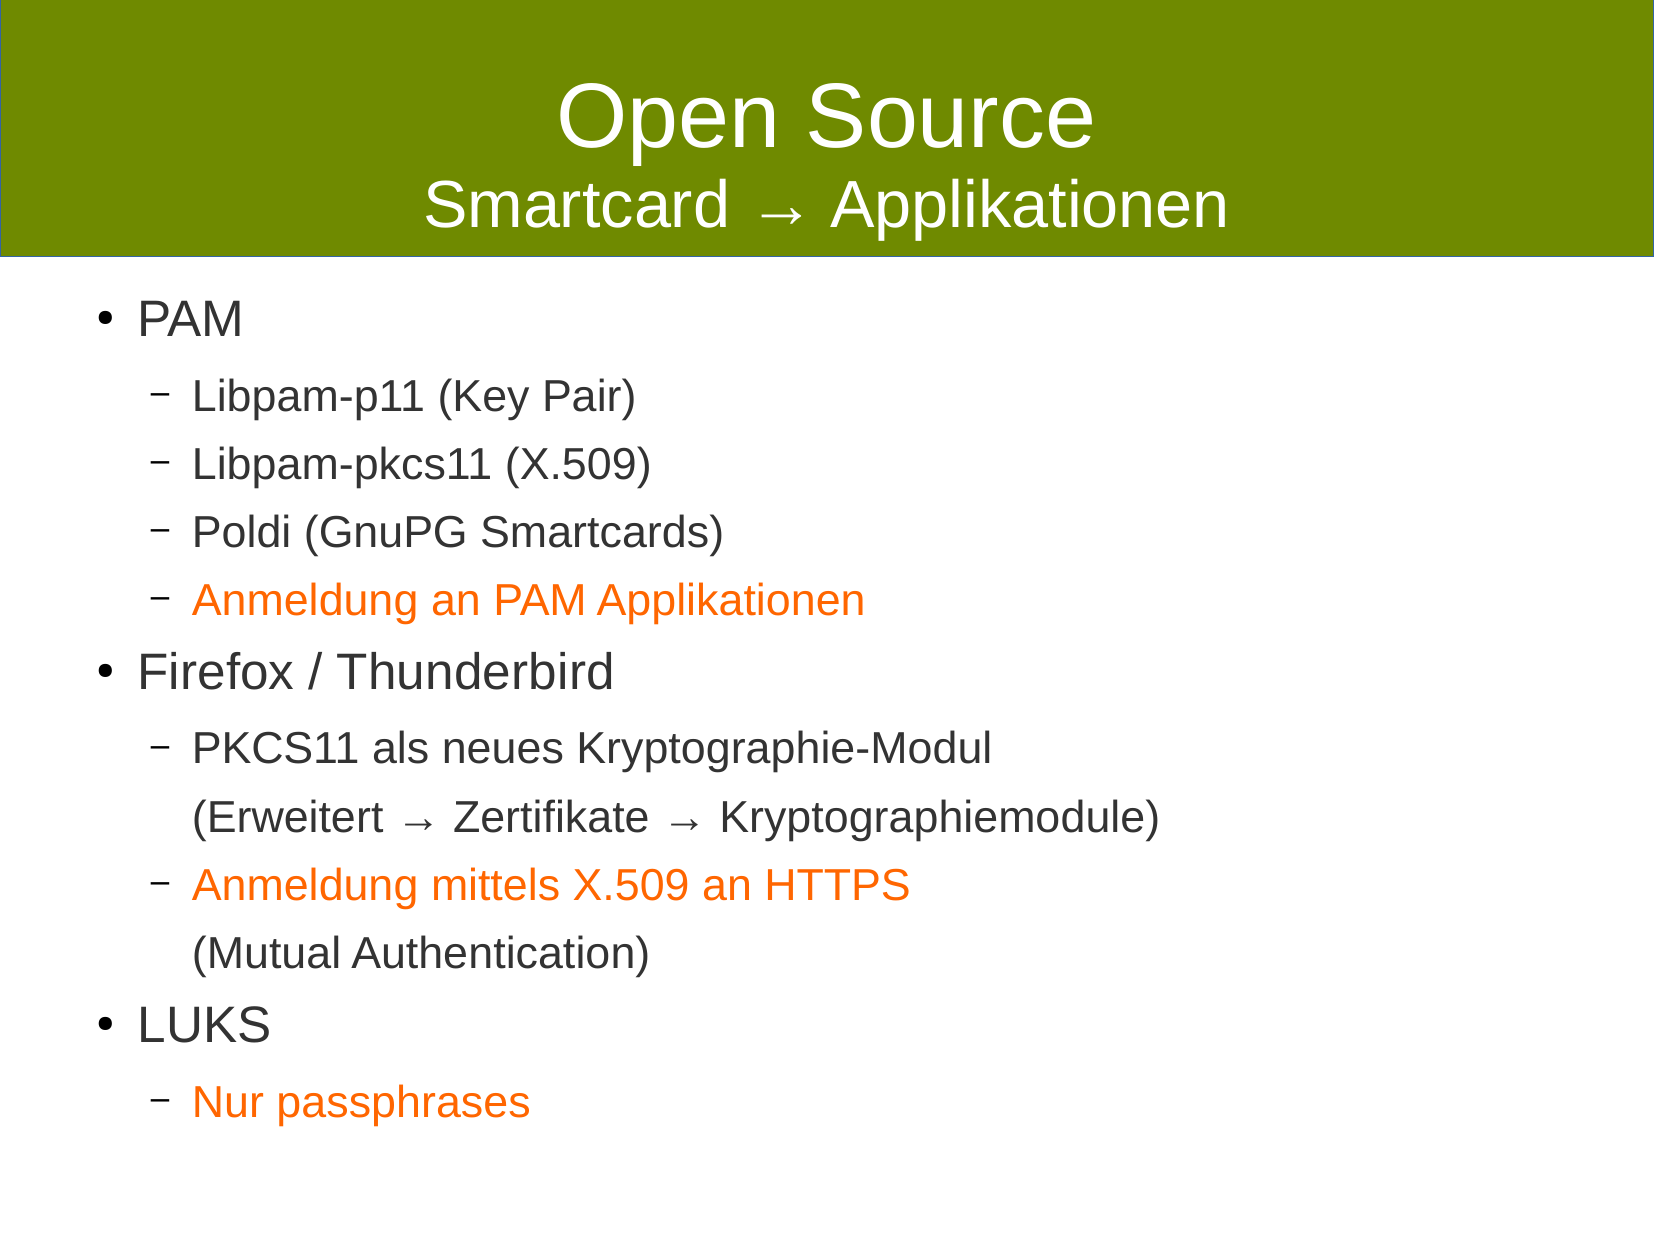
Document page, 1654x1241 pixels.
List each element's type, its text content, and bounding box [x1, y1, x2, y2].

title Open Source Smartcard → Applikationen [82, 49, 1571, 257]
list PAM Libpam-p11 (Key Pair) Libpam-pkcs11 (X.509) Poldi (GnuPG Smartcards) Anmeldung an PAM Applikationen Firefox / Thunderbird PKCS11 als neues Kryptographie-Modul (Erweitert → Zertifikate → Kryptographiemodule) Anmeldung mittels X.509 an HTTPS (Mutual Authentication) LUKS Nur passphrases [82, 290, 1571, 1134]
